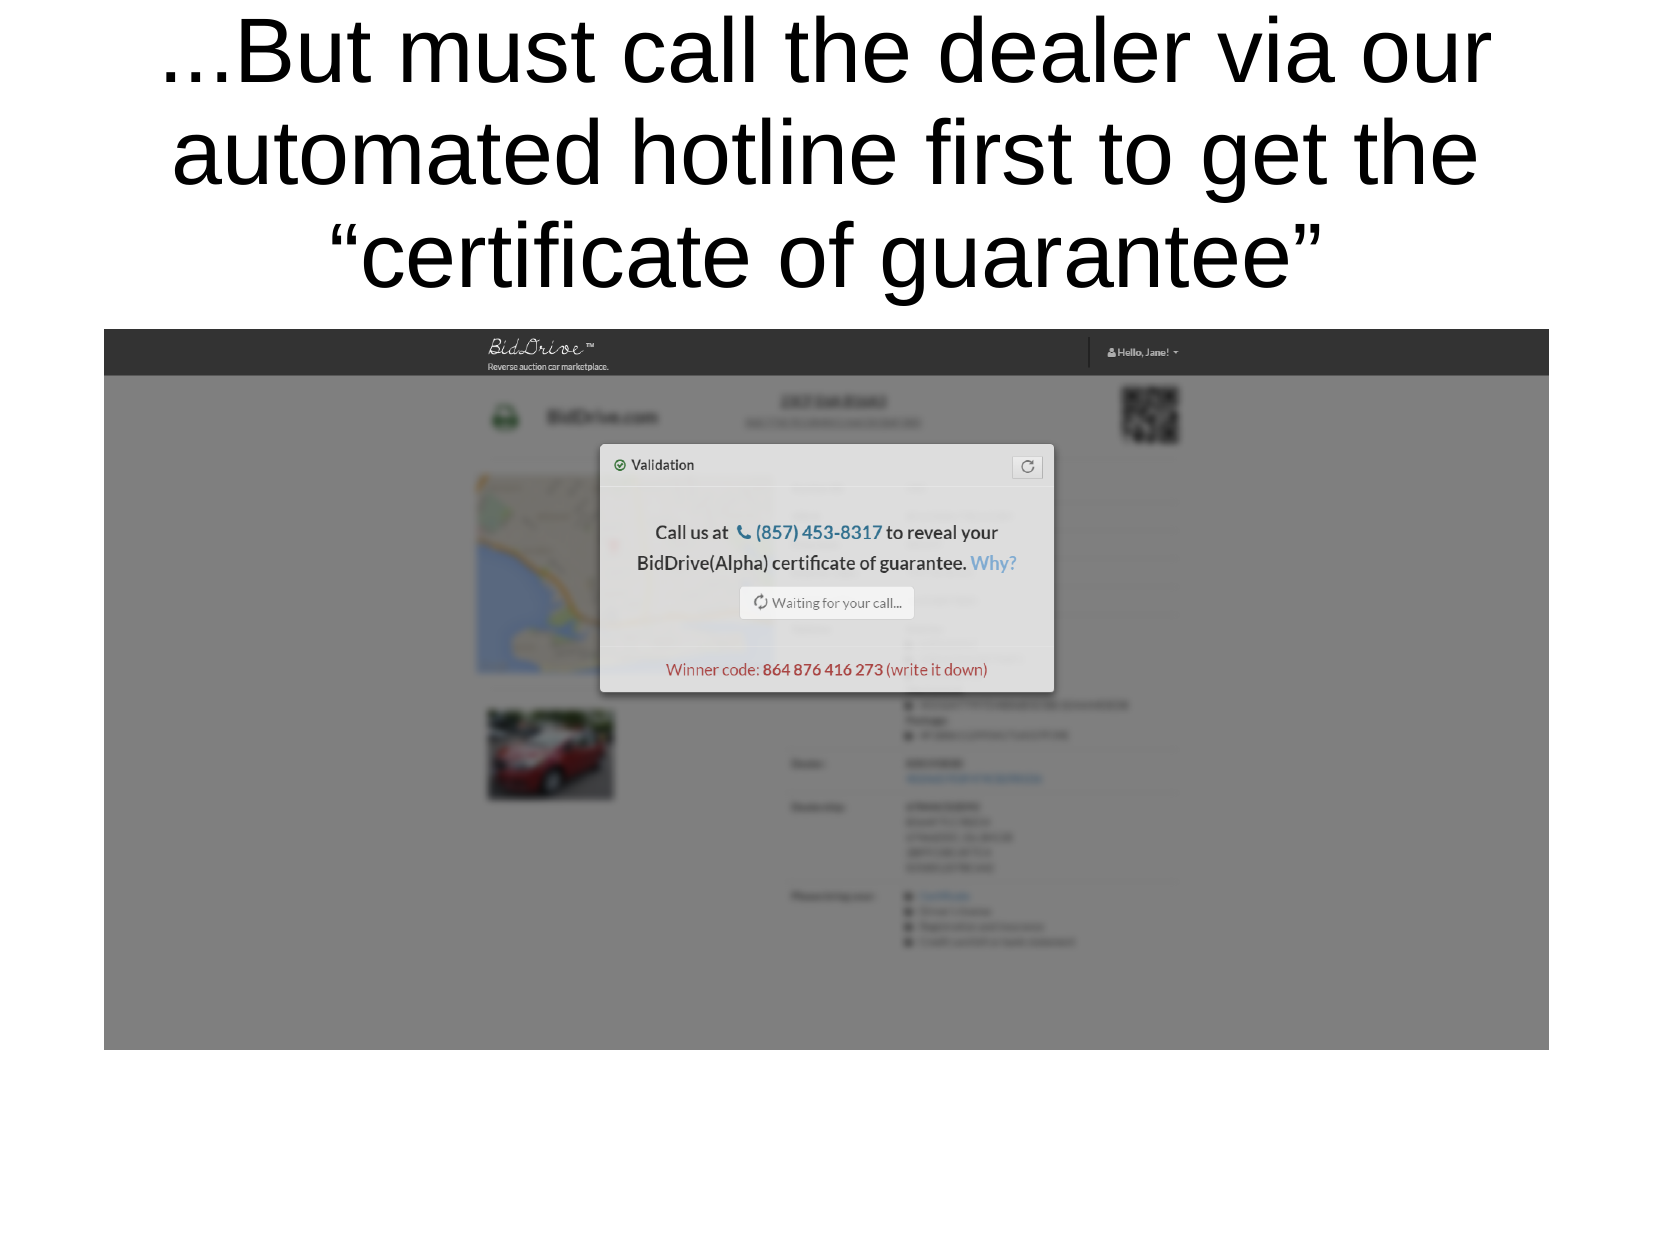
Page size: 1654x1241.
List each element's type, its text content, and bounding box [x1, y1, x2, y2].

picture [104, 329, 1549, 1050]
title ...But must call the dealer via our automated hotline first to get the “certificate of guarantee” [82, 0, 1571, 307]
